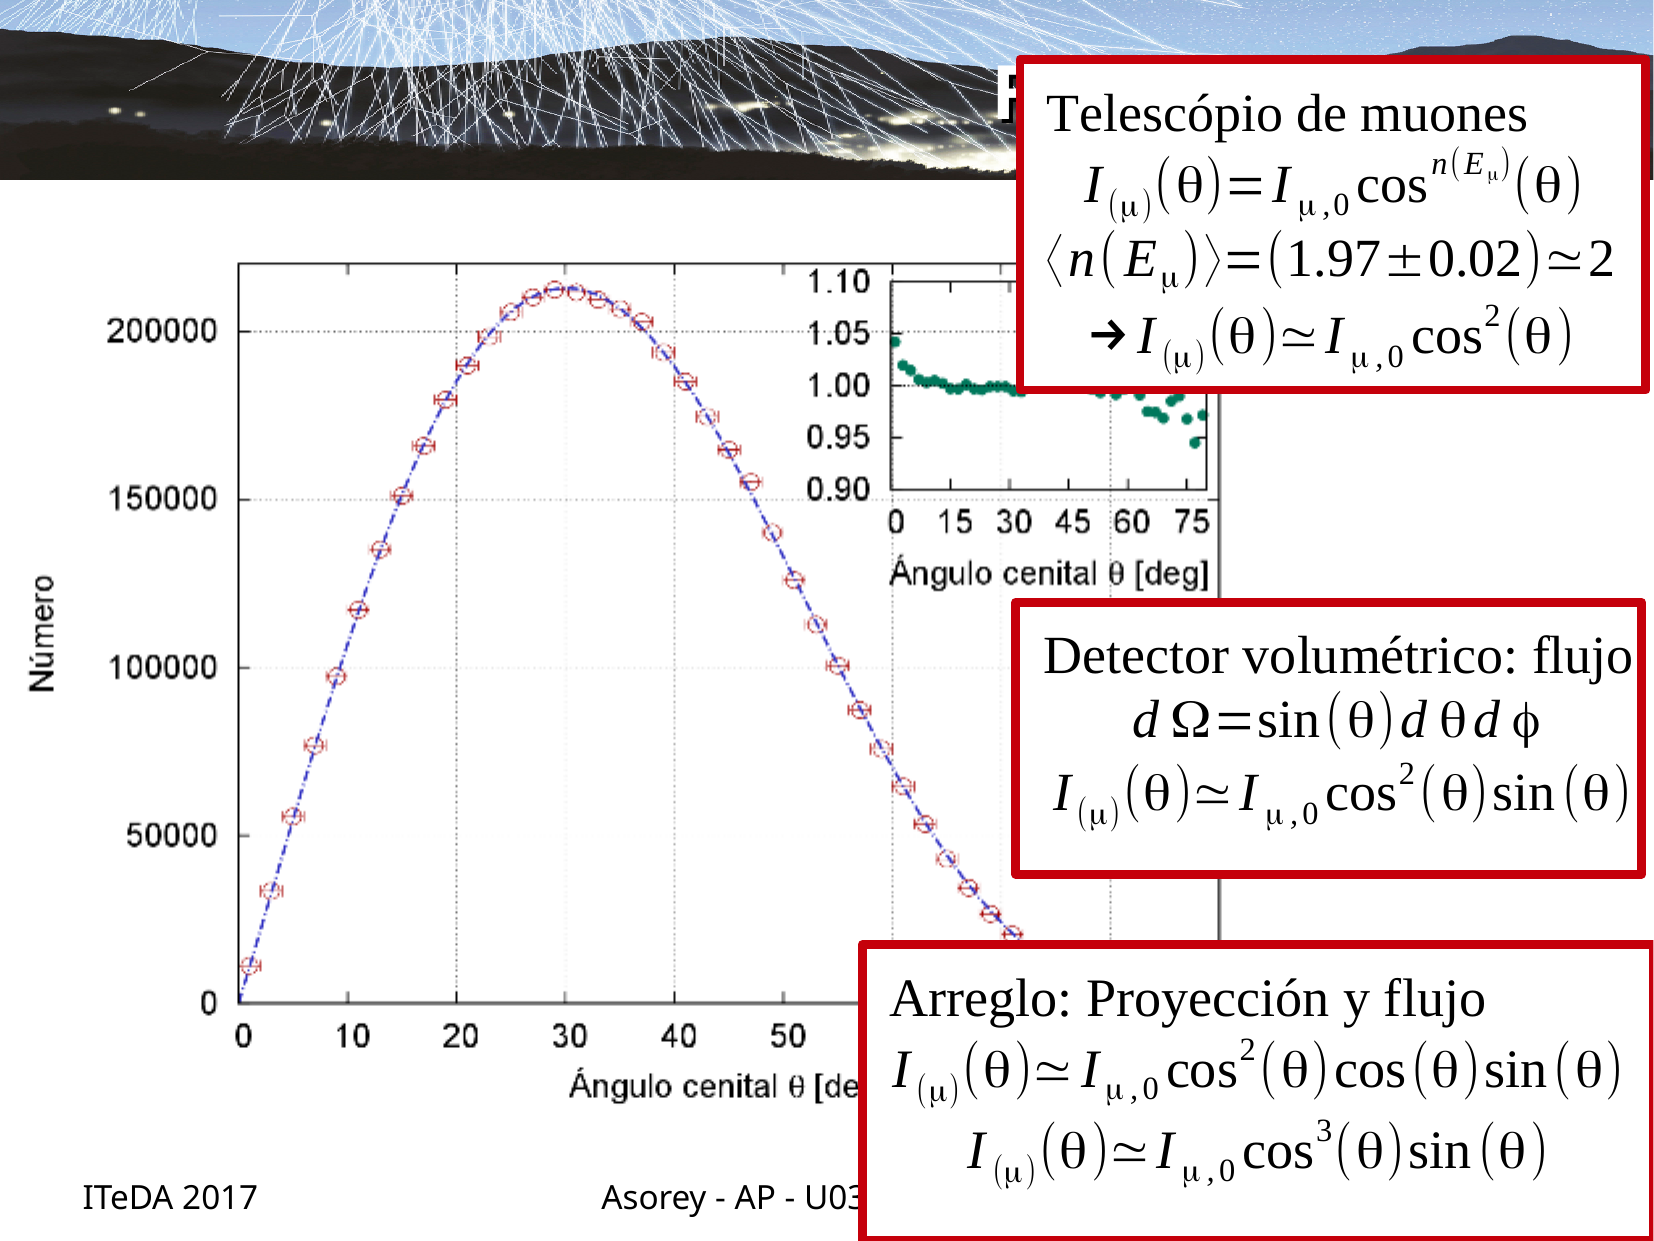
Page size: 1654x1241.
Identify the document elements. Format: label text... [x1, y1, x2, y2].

text_box [1015, 602, 1642, 875]
text_box [862, 944, 1654, 1241]
title Flujo de muones [45, 15, 1606, 166]
chart [881, 968, 1630, 1192]
picture [0, 205, 1270, 1128]
chart [1036, 625, 1642, 834]
chart [1038, 82, 1623, 377]
text_box [1020, 59, 1646, 391]
picture [0, 0, 1654, 180]
